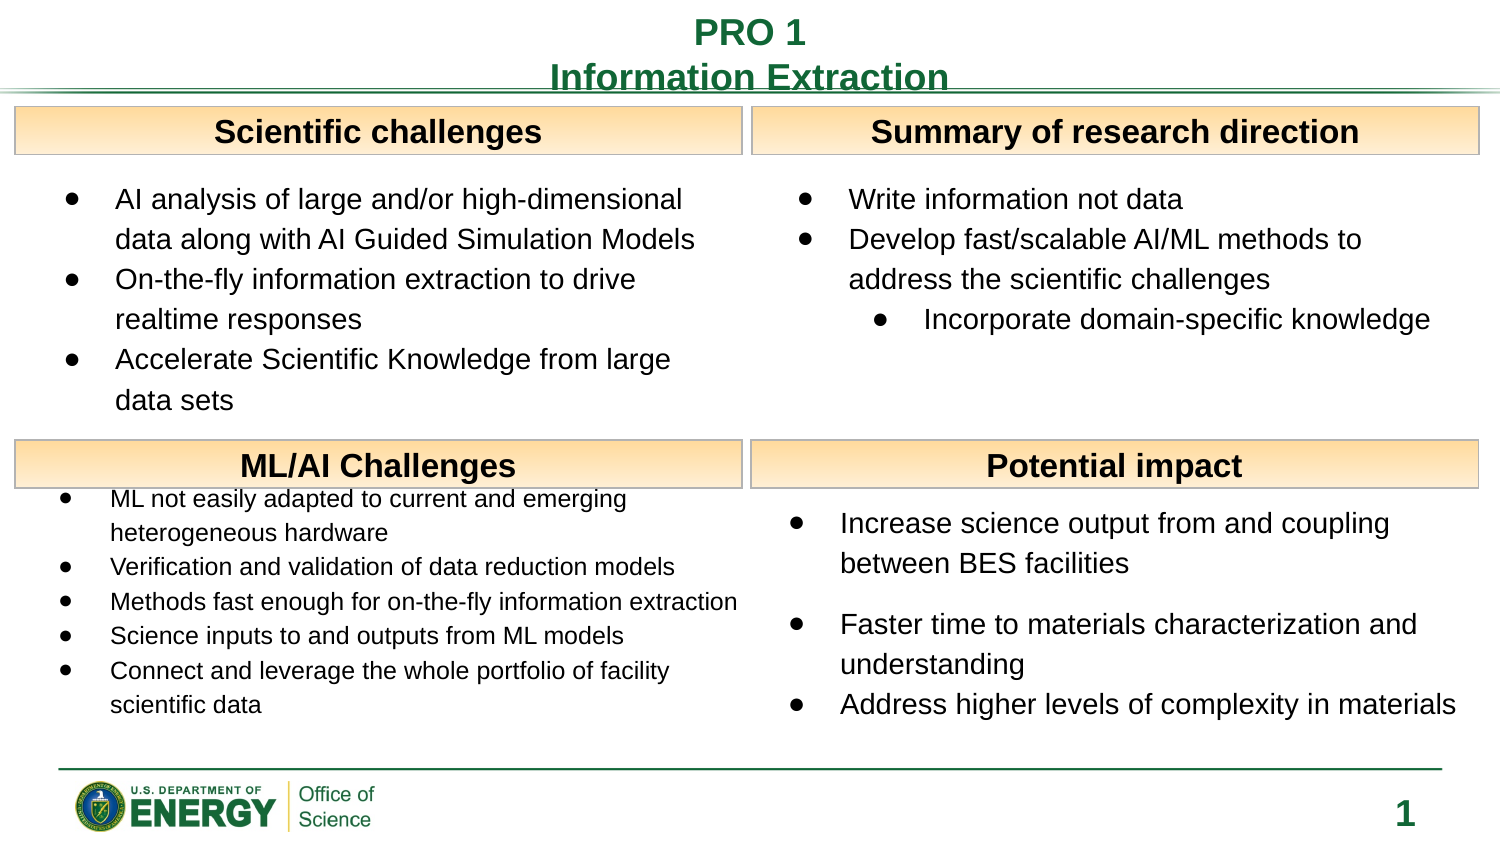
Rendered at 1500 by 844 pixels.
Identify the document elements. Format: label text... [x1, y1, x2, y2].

text_box <number> [1380, 781, 1443, 827]
text_box ML/AI Challenges [14, 439, 743, 488]
text_box Potential impact [751, 439, 1479, 488]
picture [0, 107, 1500, 844]
text_box ML not easily adapted to current and emerging heterogeneous hardware Verification and validation of data reduction models Methods fast enough for on-the-fly information extraction Science inputs to and outputs from ML models Connect and leverage the whole portfolio of facility scientific data [20, 470, 755, 717]
text_box Write information not data Develop fast/scalable AI/ML methods to address the scientific challenges Incorporate domain-specific knowledge [758, 167, 1480, 396]
text_box Increase science output from and coupling between BES facilities Faster time to materials characterization and understanding Address higher levels of complexity in materials [749, 491, 1485, 703]
text_box Summary of research direction [751, 107, 1480, 155]
text_box AI analysis of large and/or high-dimensional data along with AI Guided Simulation Models On-the-fly information extraction to drive realtime responses Accelerate Scientific Knowledge from large data sets [25, 167, 725, 422]
text_box Scientific challenges [14, 107, 743, 155]
title PRO 1 Information Extraction [0, 0, 1500, 107]
